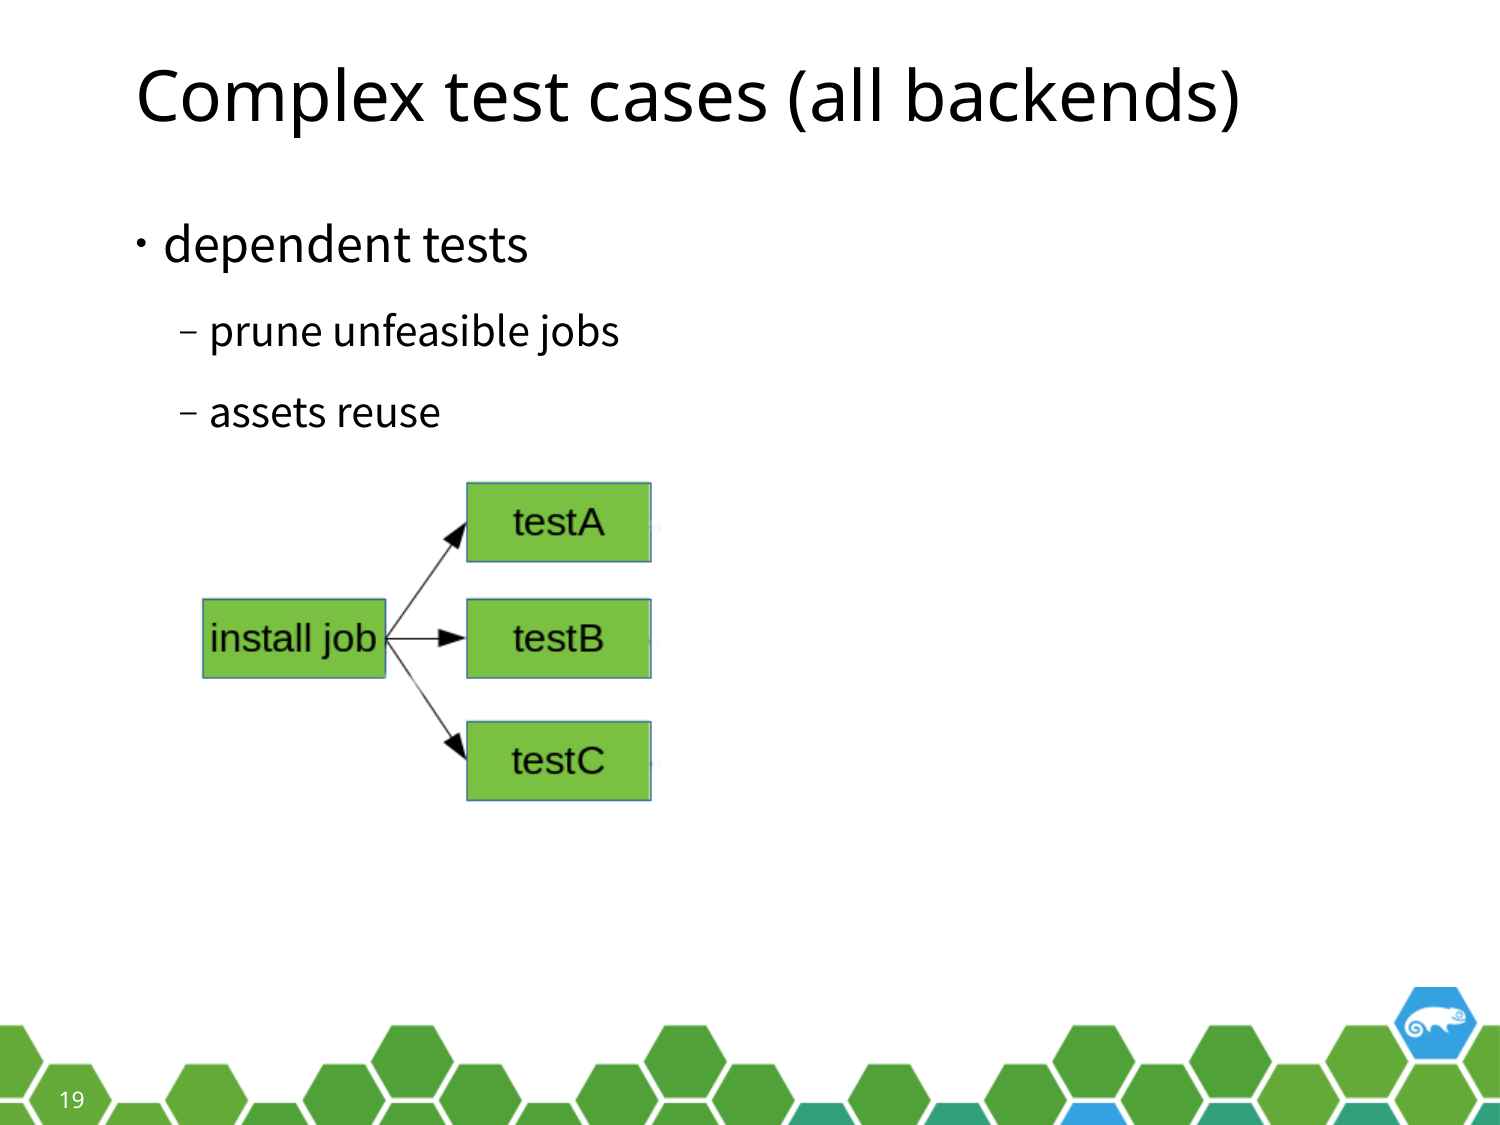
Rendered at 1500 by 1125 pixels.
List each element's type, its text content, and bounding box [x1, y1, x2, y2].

picture [0, 987, 1500, 1125]
title Complex test cases (all backends) [135, 12, 1372, 175]
list dependent tests prune unfeasible jobs assets reuse [135, 209, 1372, 862]
picture [189, 457, 661, 818]
